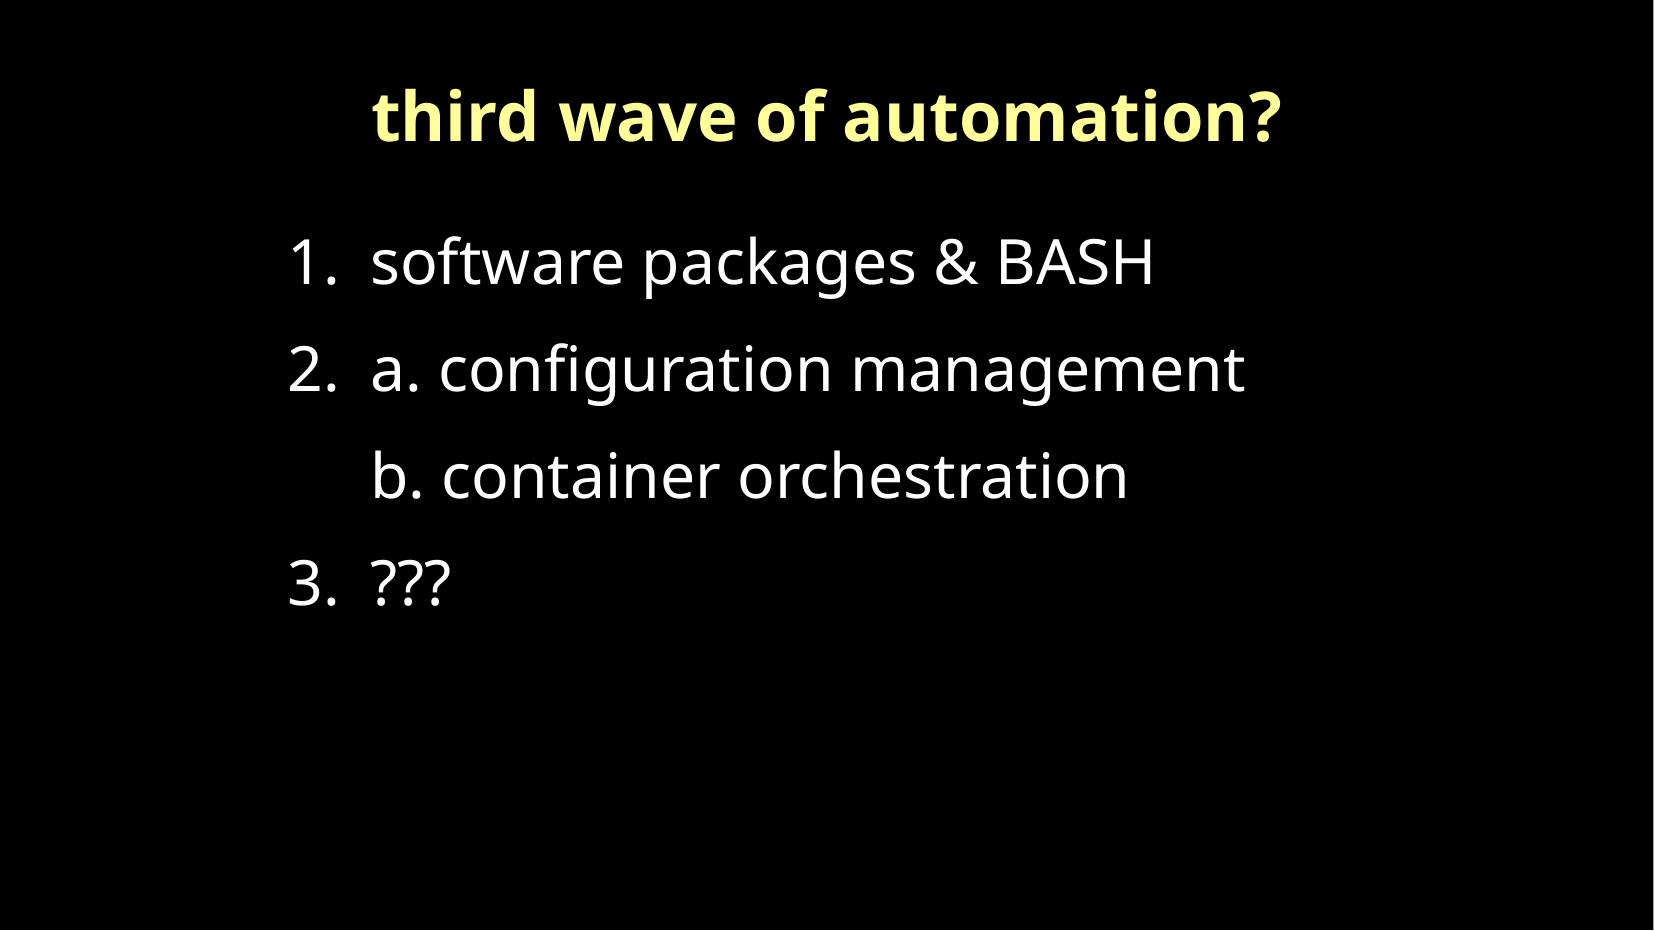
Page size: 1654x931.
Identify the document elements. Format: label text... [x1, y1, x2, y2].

list software packages & BASH a. configuration management b. container orchestration ??? [270, 217, 1576, 757]
title third wave of automation? [82, 37, 1571, 193]
